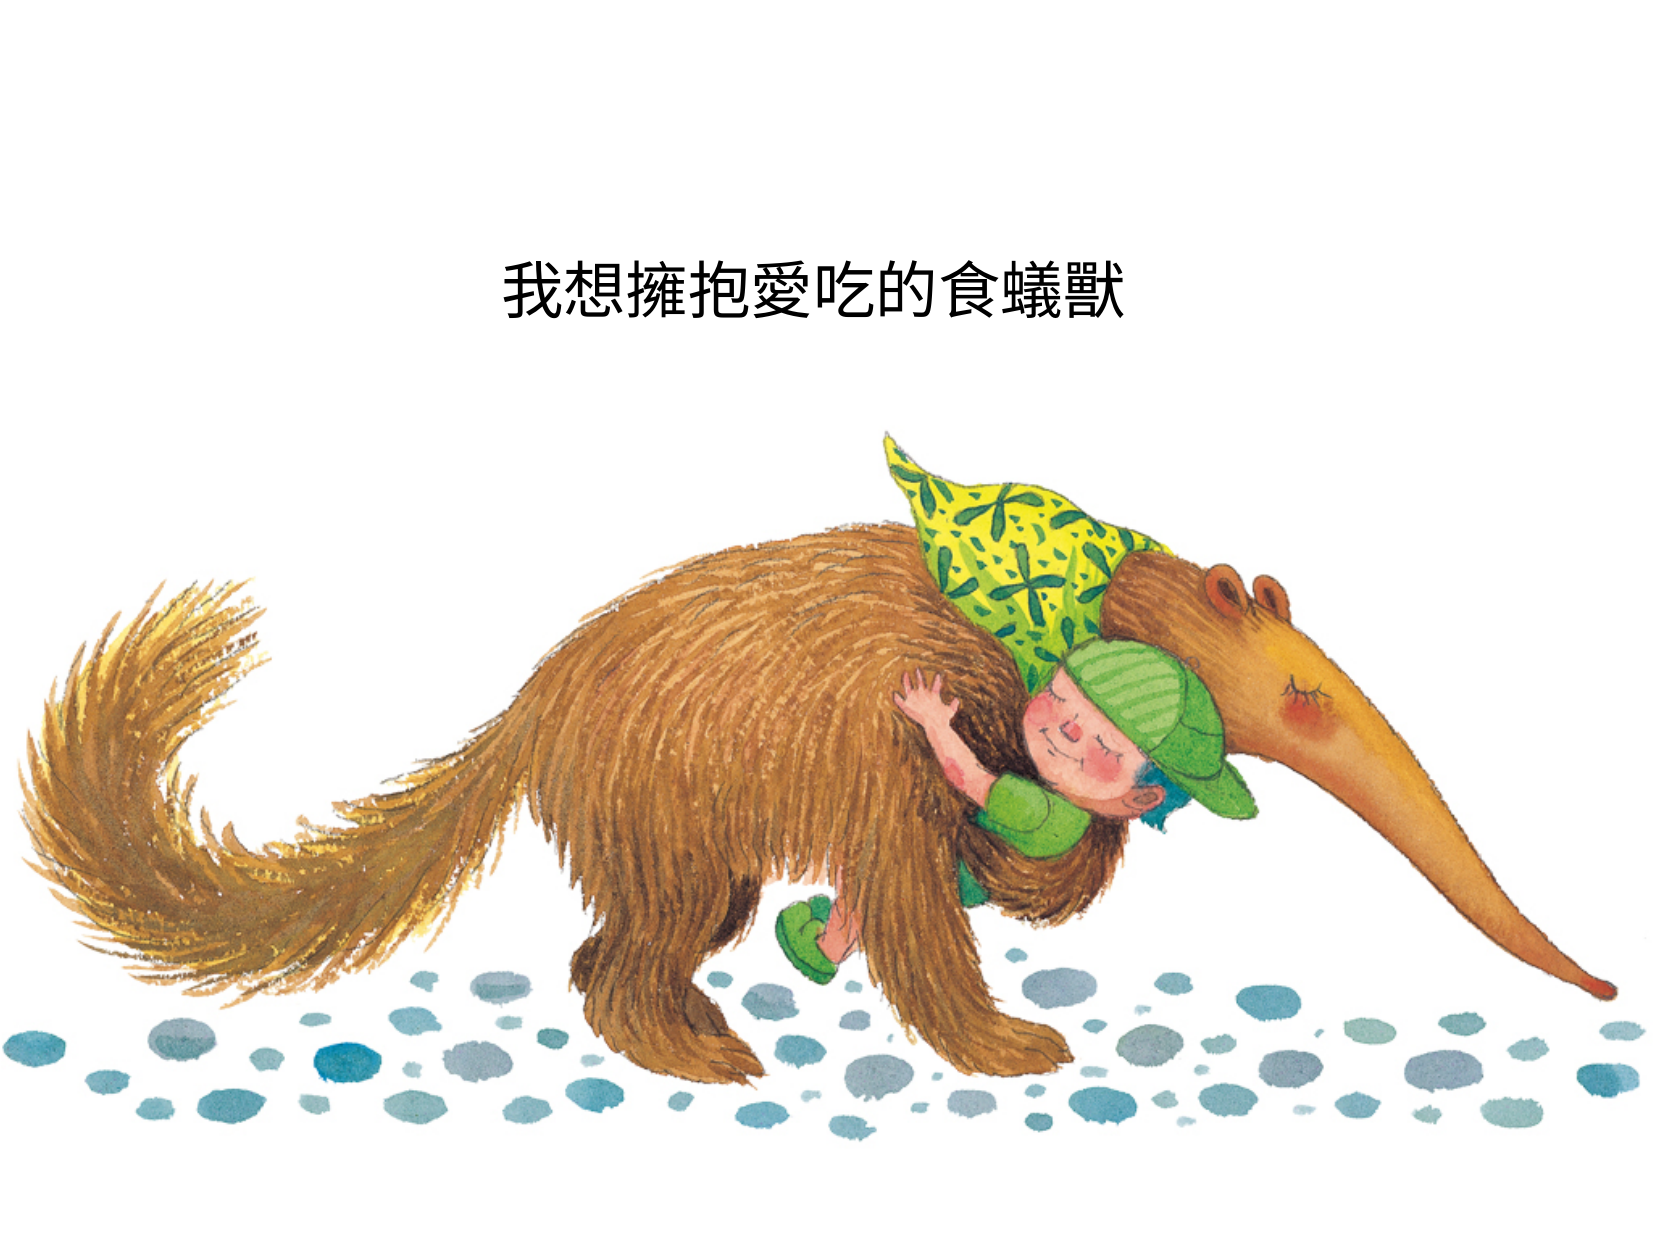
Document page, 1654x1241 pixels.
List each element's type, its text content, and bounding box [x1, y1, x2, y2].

title 我想擁抱愛吃的食蟻獸 [481, 182, 1146, 390]
picture [1, 1, 1653, 1239]
